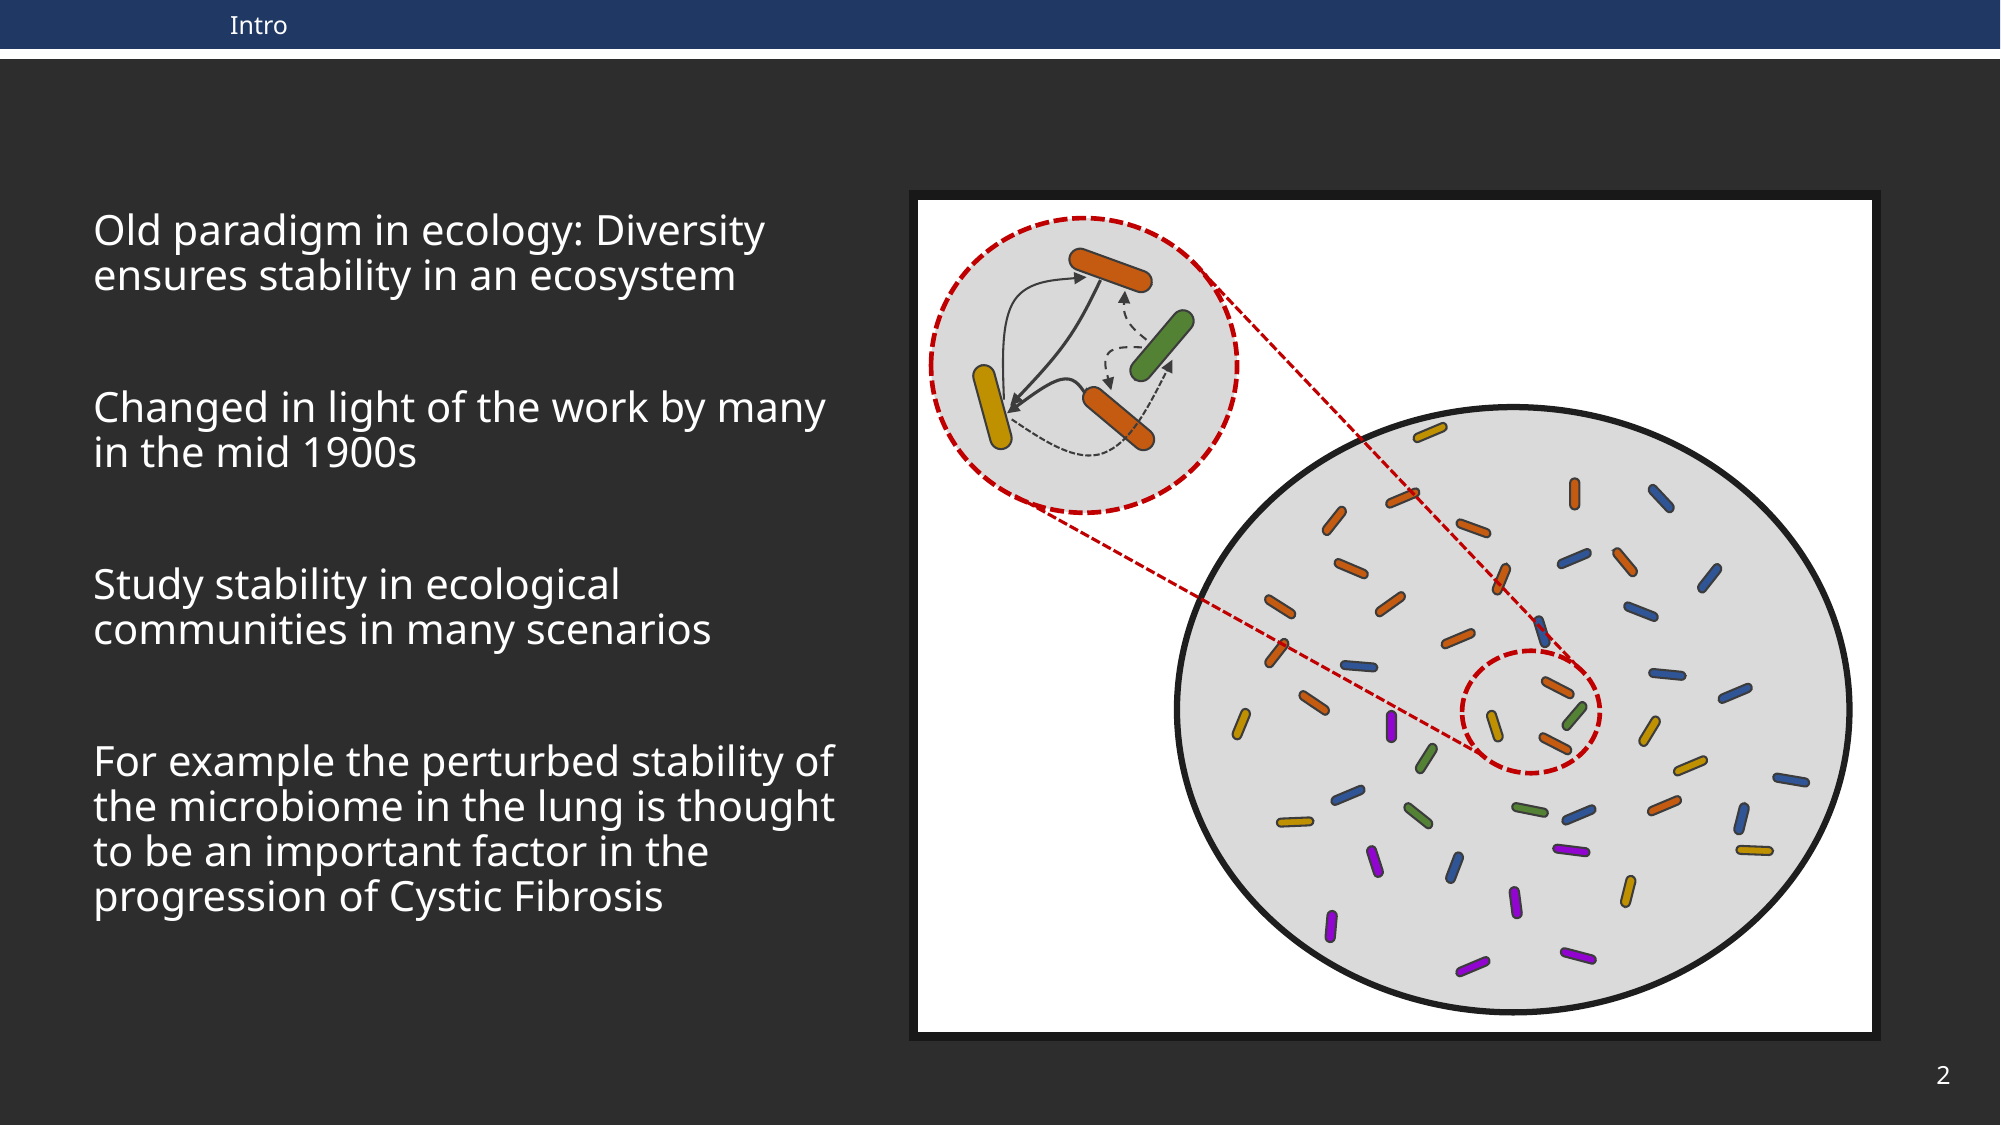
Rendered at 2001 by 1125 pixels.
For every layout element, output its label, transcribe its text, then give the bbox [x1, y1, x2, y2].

slide_number <number> [1515, 1046, 1966, 1107]
text_box [913, 194, 1877, 1037]
list Old paradigm in ecology: Diversity ensures stability in an ecosystem Changed in light of the work by many in the mid 1900s Study stability in ecological communities in many scenarios For example the perturbed stability of the microbiome in the lung is thought to be an important factor in the progression of Cystic Fibrosis [78, 202, 858, 1042]
footer Intro [0, 0, 519, 51]
